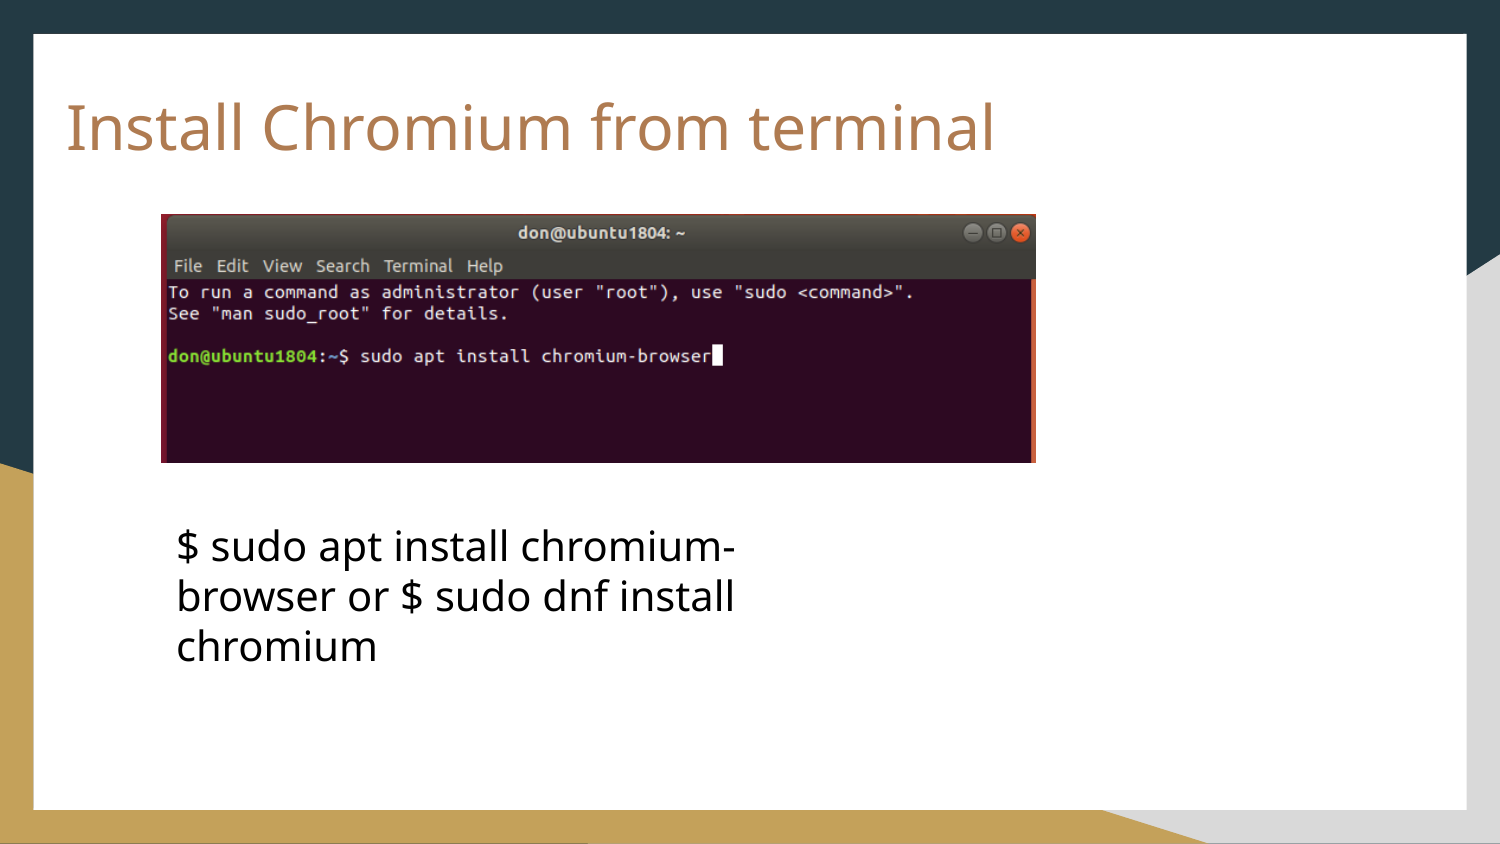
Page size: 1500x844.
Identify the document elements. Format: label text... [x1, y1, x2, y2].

title Install Chromium from terminal [51, 72, 1449, 173]
picture [161, 214, 1036, 463]
text_box $ sudo apt install chromium-browser or $ sudo dnf install chromium [161, 504, 905, 655]
